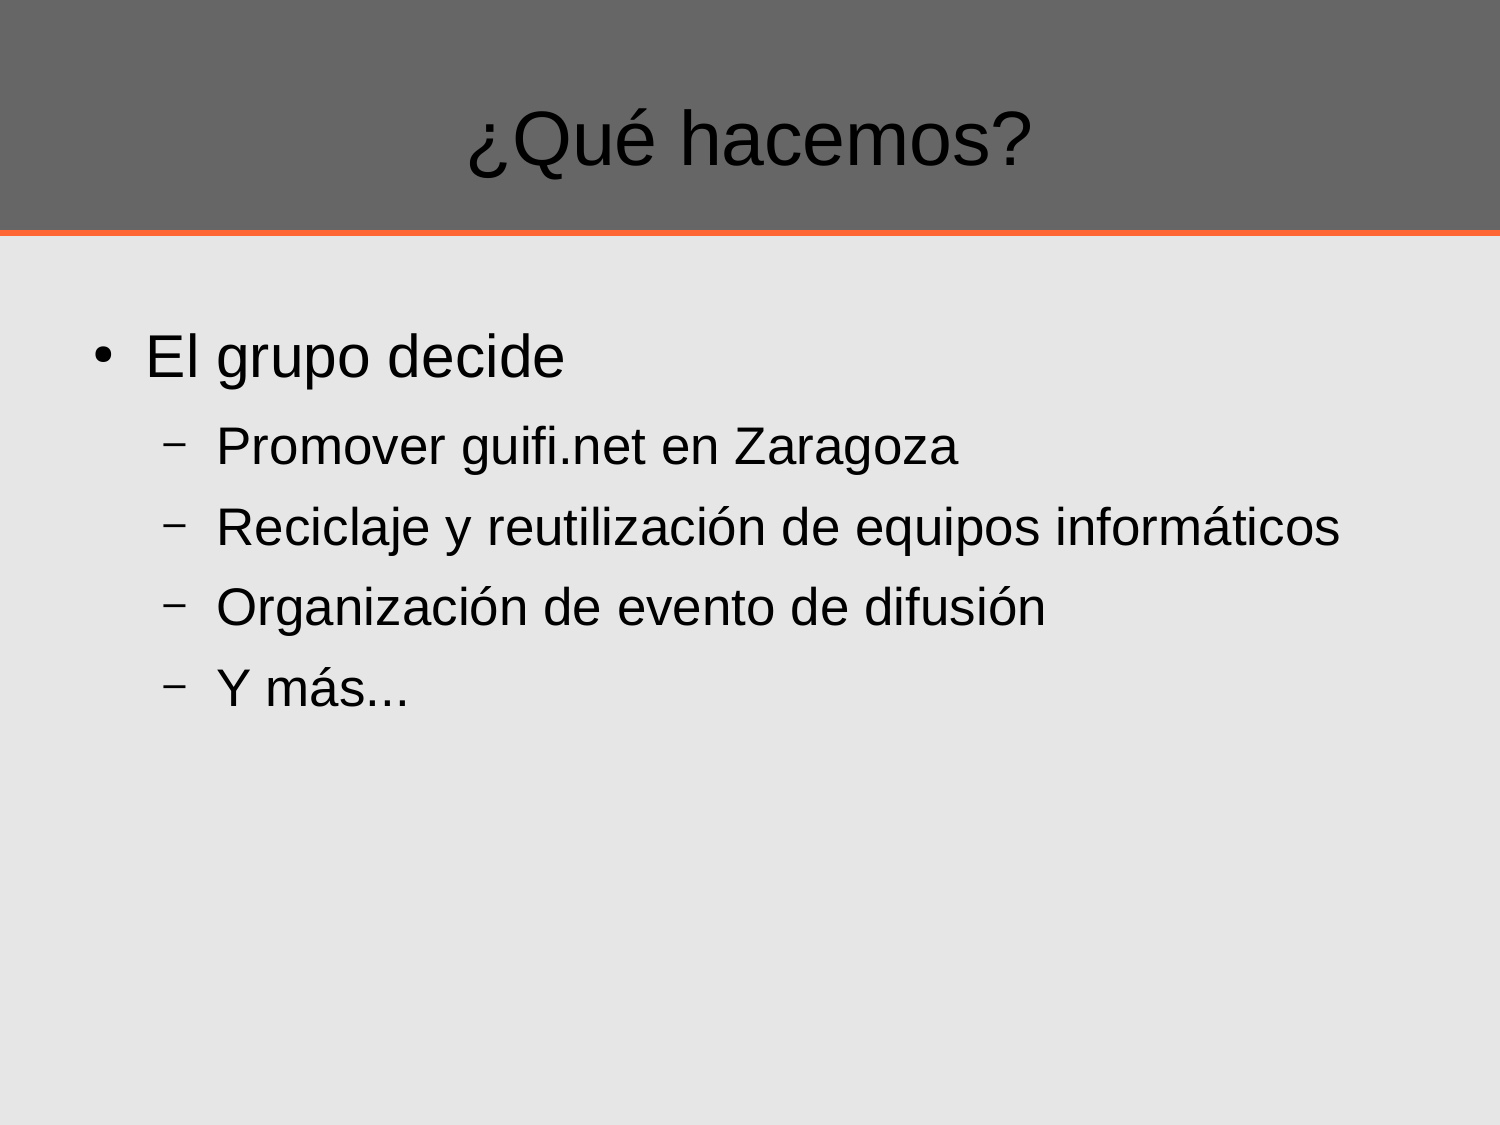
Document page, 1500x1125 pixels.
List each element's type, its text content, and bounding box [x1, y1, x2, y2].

title ¿Qué hacemos? [75, 44, 1425, 233]
list El grupo decide Promover guifi.net en Zaragoza Reciclaje y reutilización de equipos informáticos Organización de evento de difusión Y más... [75, 322, 1425, 975]
